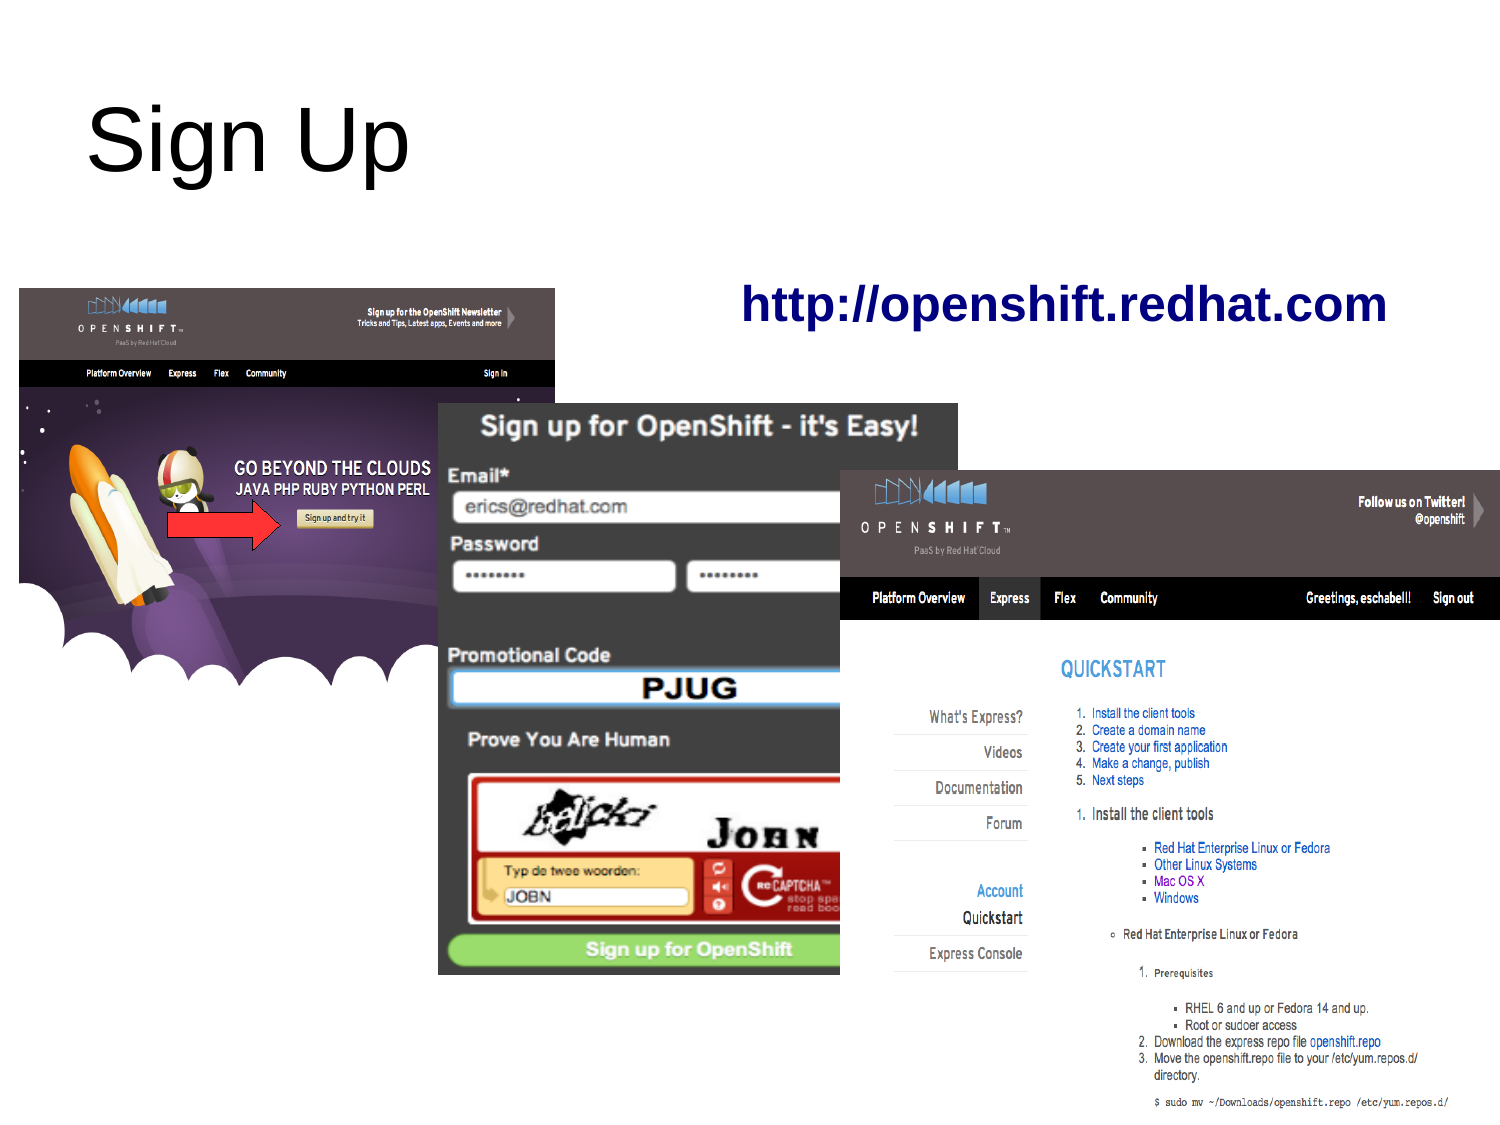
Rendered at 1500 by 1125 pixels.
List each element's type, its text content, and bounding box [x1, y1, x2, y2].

picture [19, 288, 1500, 1118]
title Sign Up [71, 17, 1347, 253]
text_box http://openshift.redhat.com [726, 264, 1404, 340]
text_box [167, 499, 281, 551]
